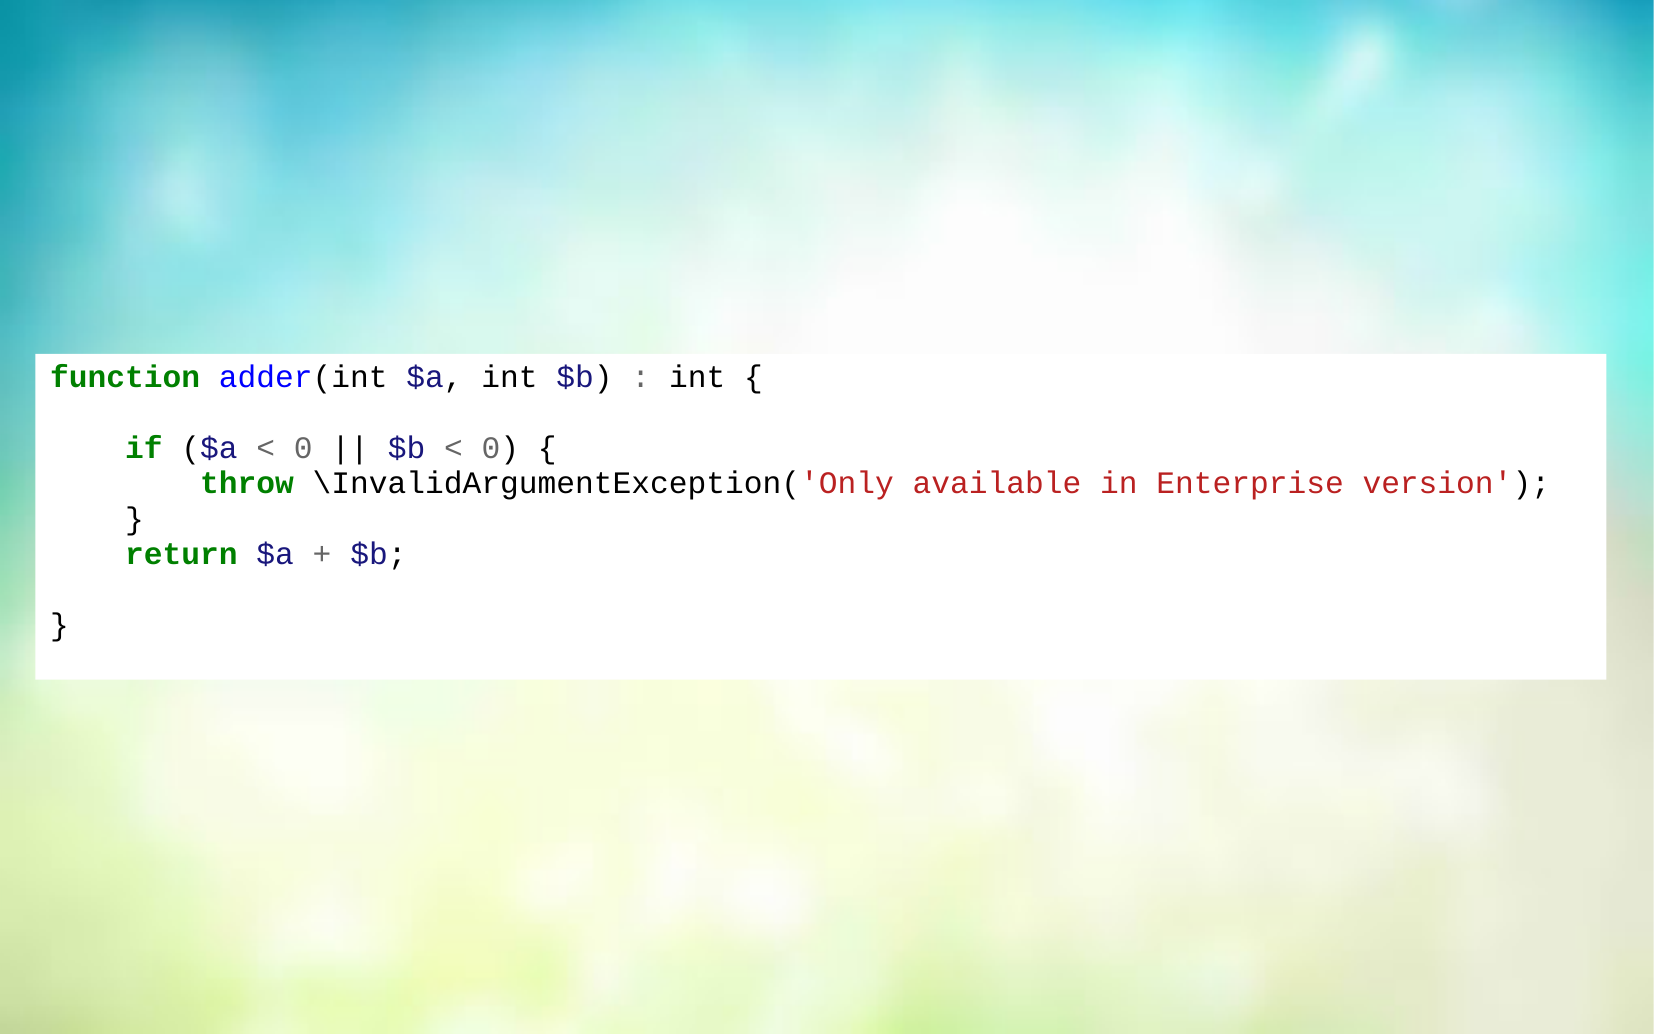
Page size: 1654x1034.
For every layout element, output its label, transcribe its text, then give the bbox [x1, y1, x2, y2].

picture [0, 0, 1654, 1034]
text_box function adder(int $a, int $b) : int { if ($a < 0 || $b < 0) { throw \InvalidArgumentException('Only available in Enterprise version'); } return $a + $b; } [35, 353, 1607, 680]
